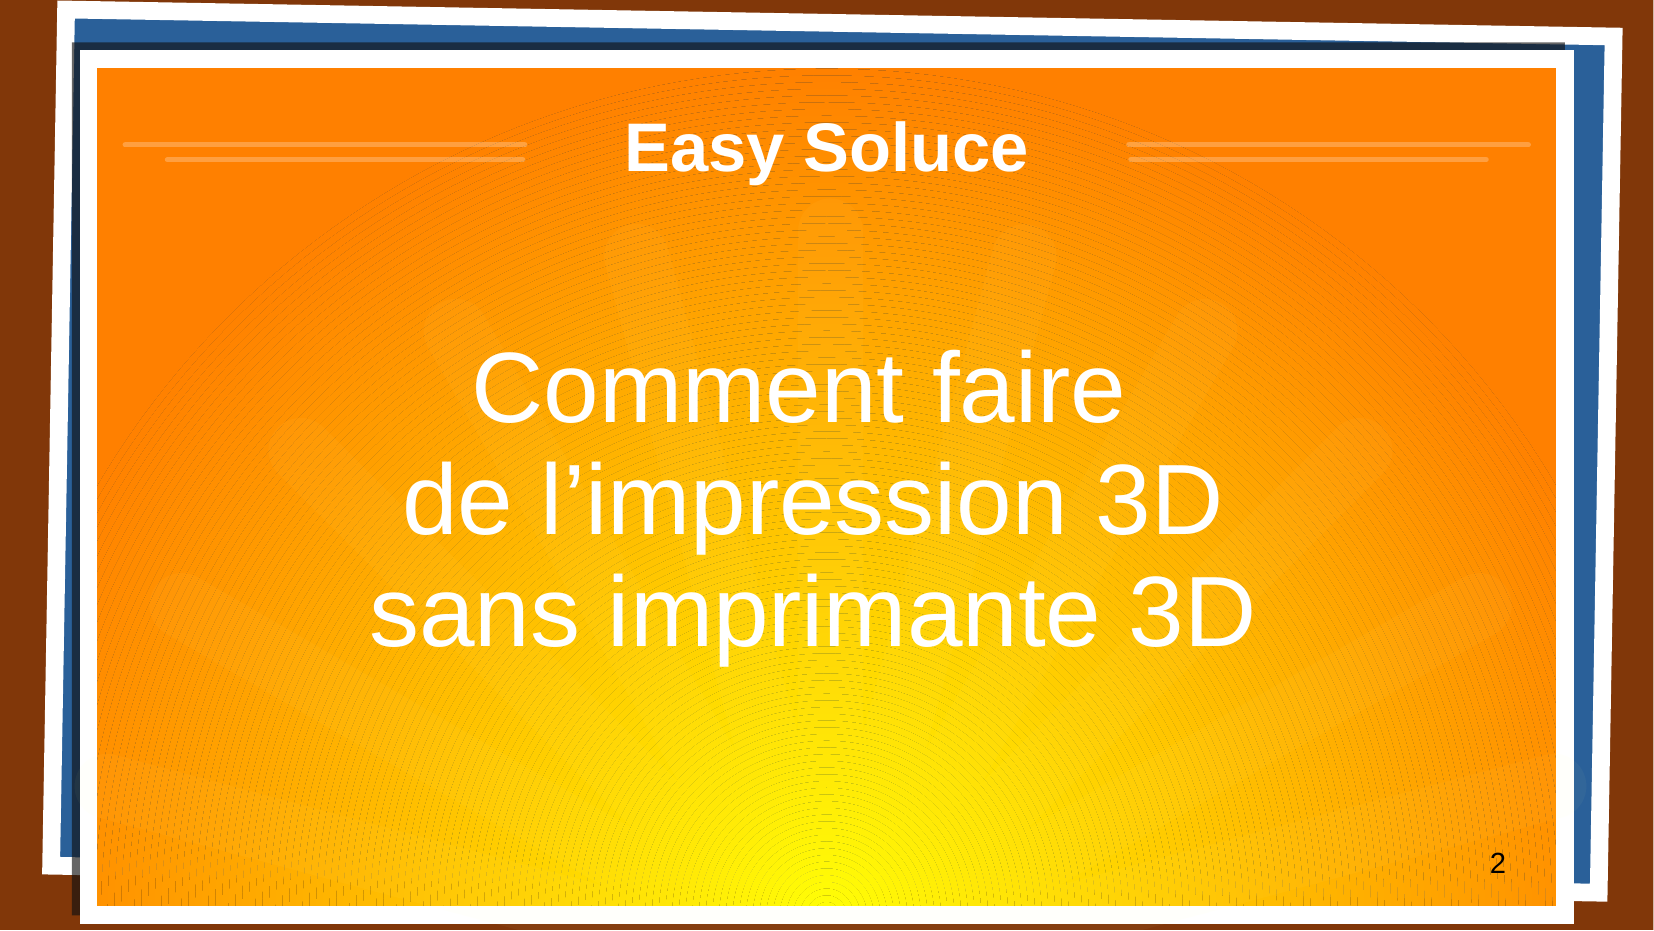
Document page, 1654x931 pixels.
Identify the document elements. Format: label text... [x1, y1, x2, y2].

title Easy Soluce [531, 73, 1123, 222]
text_box Comment faire de l’impression 3D sans imprimante 3D [354, 324, 1300, 680]
